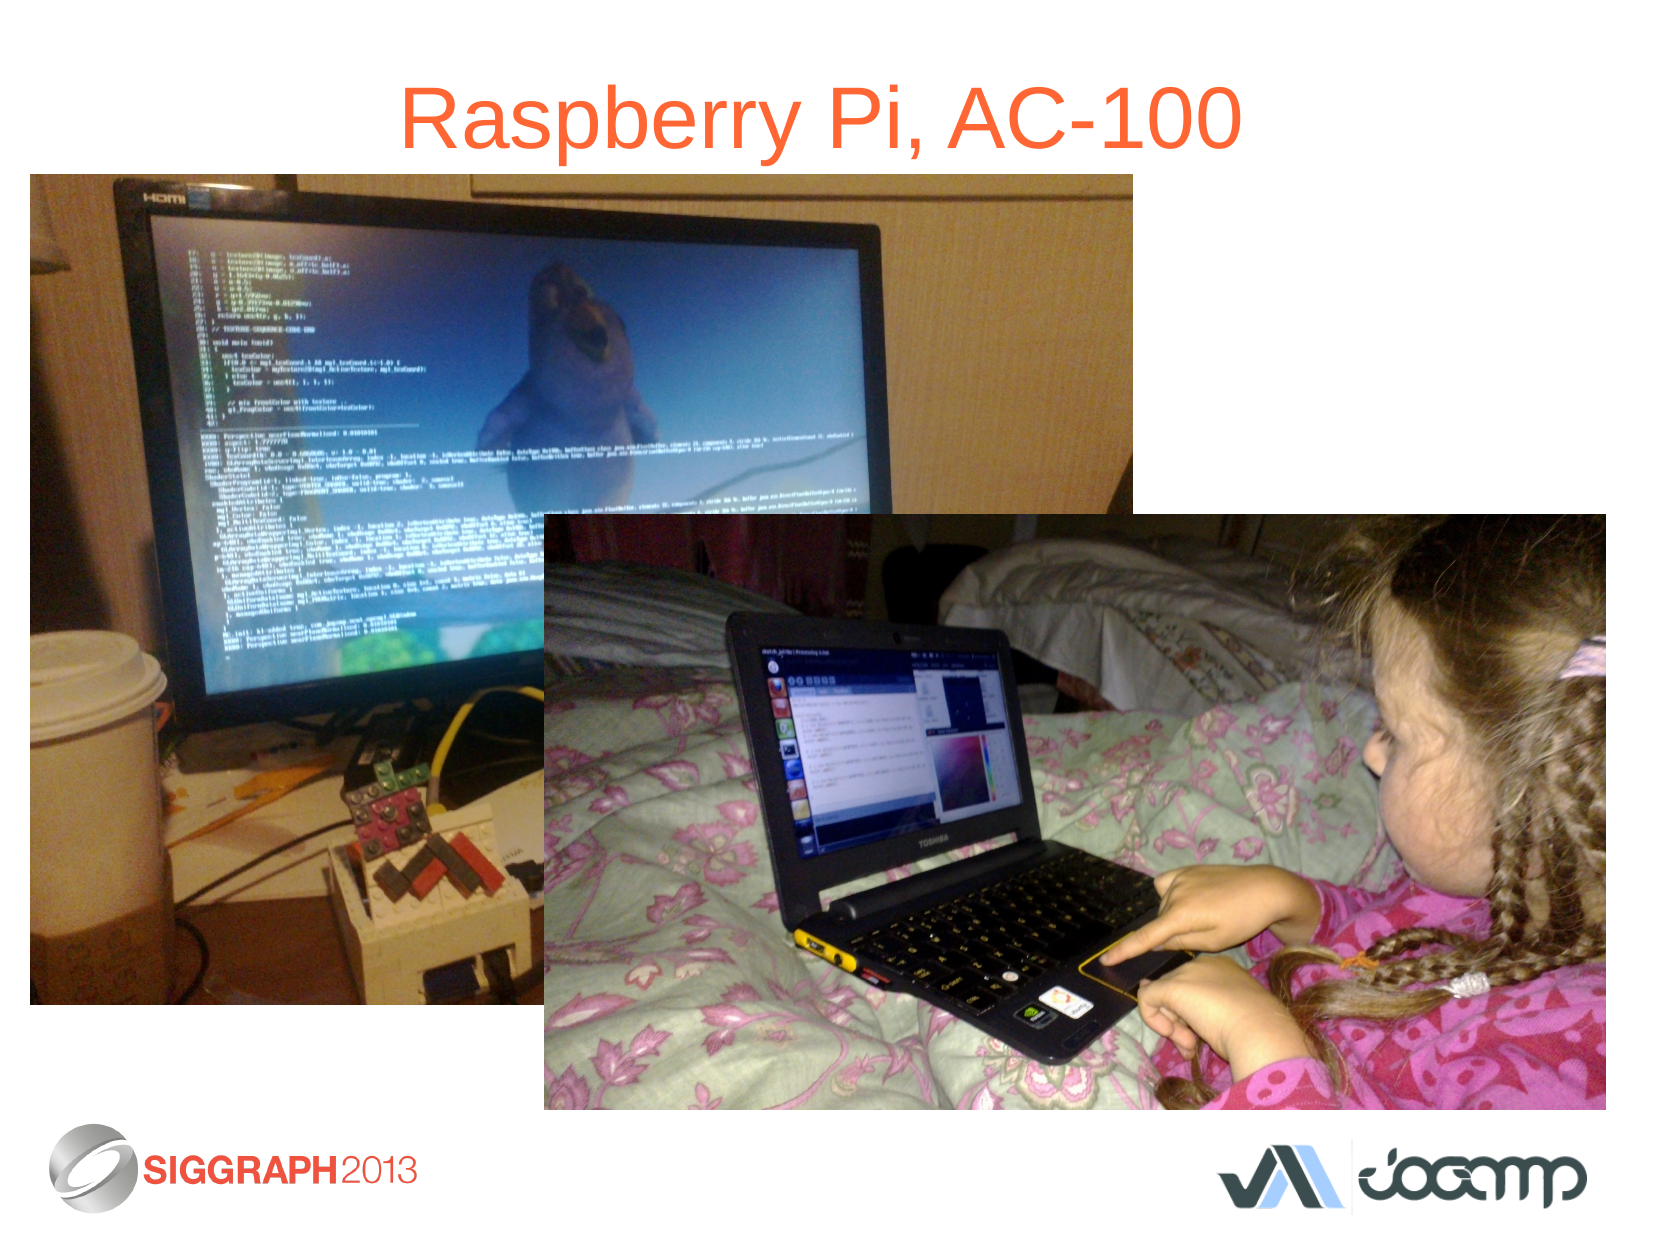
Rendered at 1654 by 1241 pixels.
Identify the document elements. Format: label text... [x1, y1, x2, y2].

picture [45, 1122, 421, 1215]
title Raspberry Pi, AC-100 [68, 49, 1576, 188]
picture [1215, 1139, 1587, 1215]
picture [30, 174, 1606, 1111]
